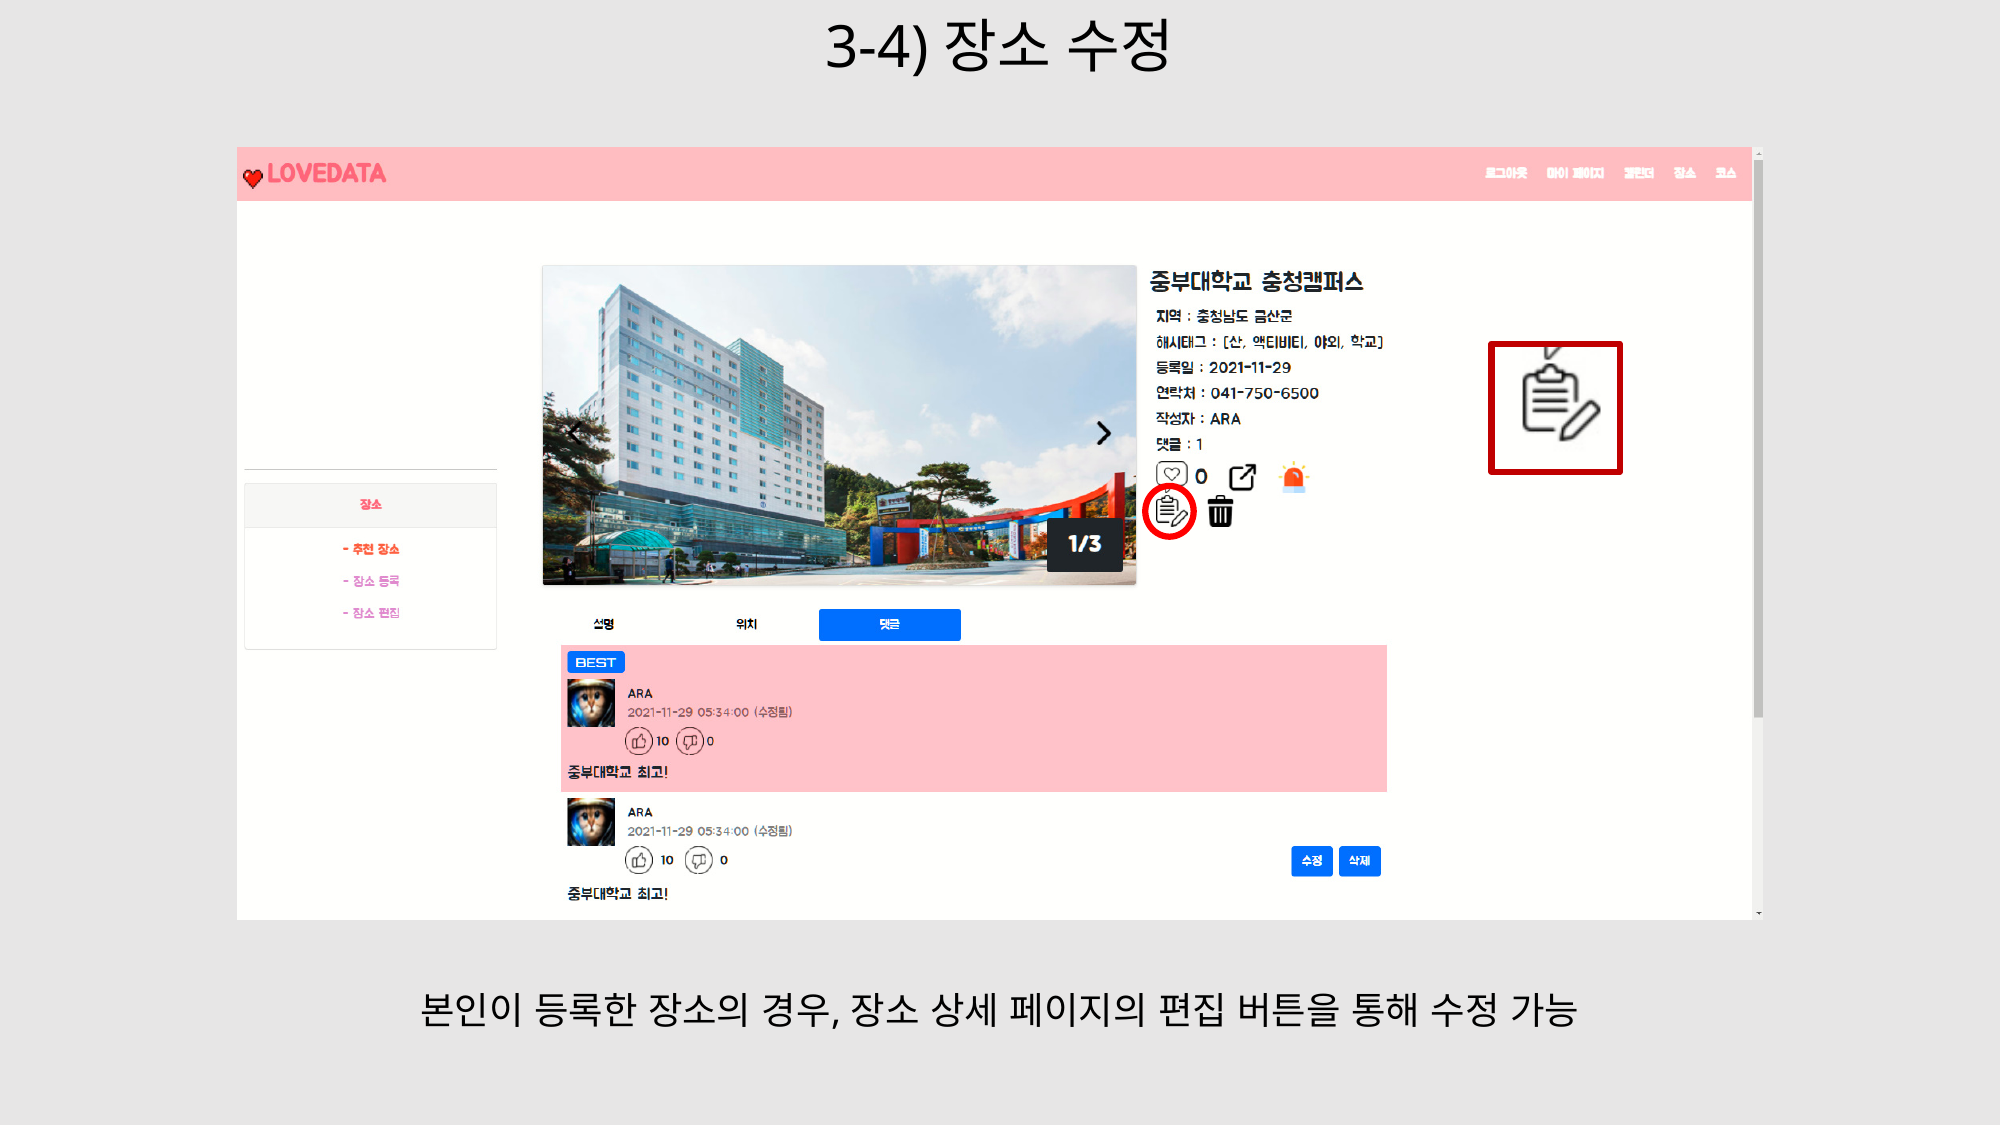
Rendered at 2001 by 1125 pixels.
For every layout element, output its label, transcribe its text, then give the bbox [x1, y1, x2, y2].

text_box 3-4) 장소 수정 [564, 2, 1436, 87]
picture [237, 147, 1763, 920]
text_box 본인이 등록한 장소의 경우, 장소 상세 페이지의 편집 버튼을 통해 수정 가능 [405, 979, 1595, 1040]
